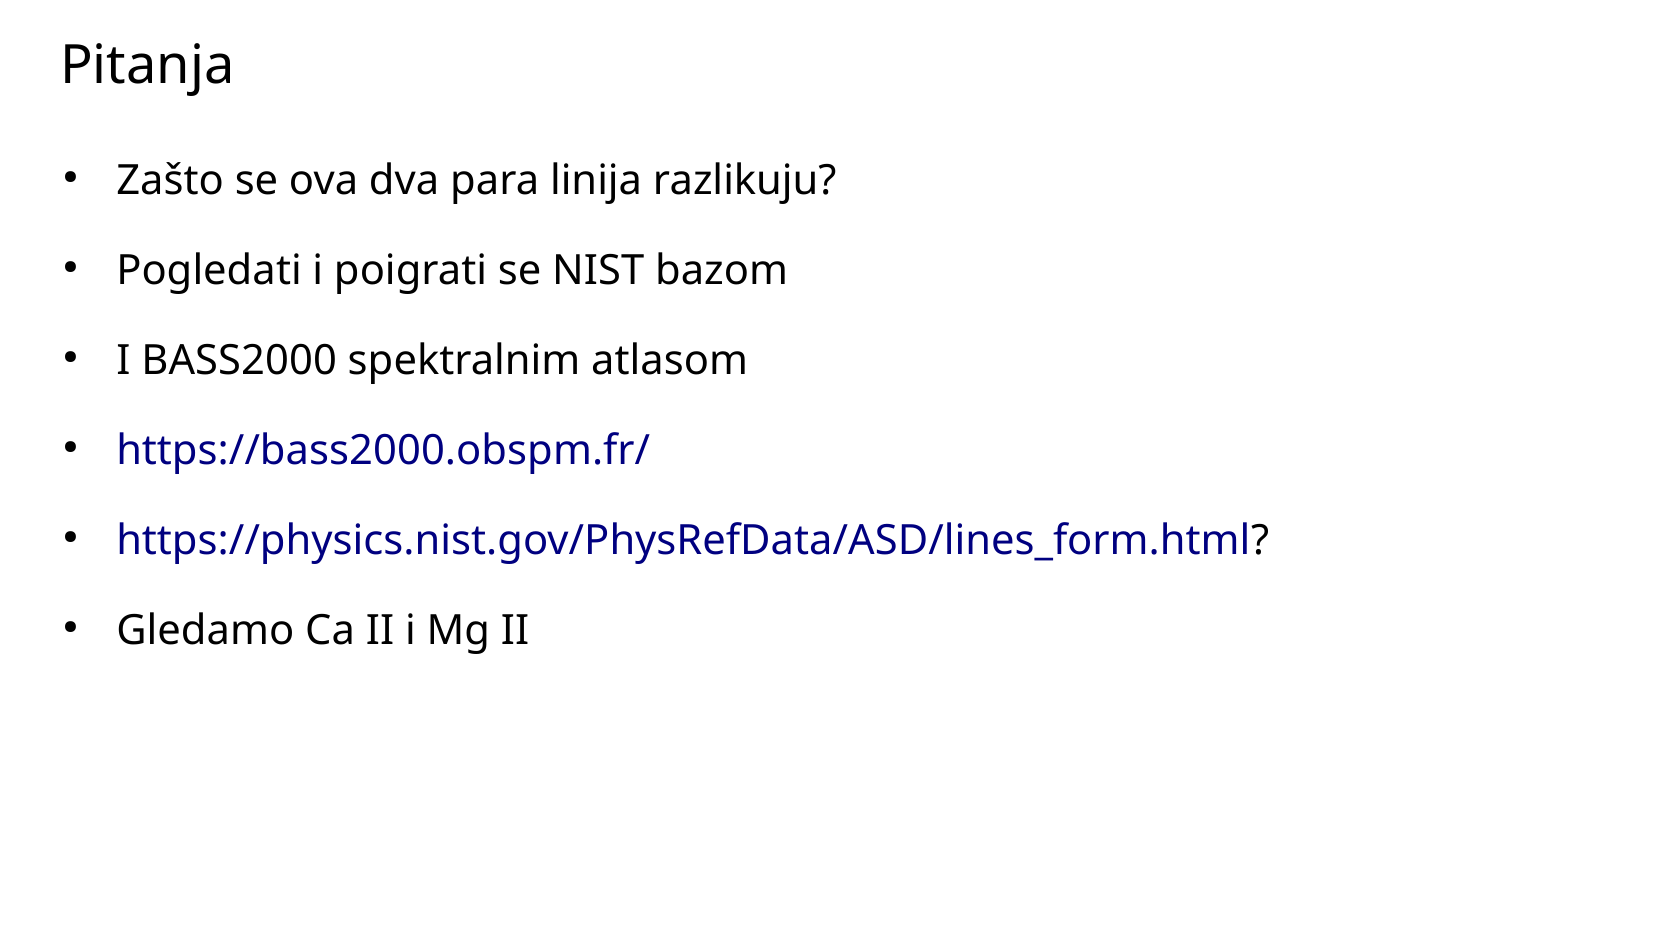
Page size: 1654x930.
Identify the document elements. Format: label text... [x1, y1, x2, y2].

list Zašto se ova dva para linija razlikuju? Pogledati i poigrati se NIST bazom I BASS2000 spektralnim atlasom https://bass2000.obspm.fr/ https://physics.nist.gov/PhysRefData/ASD/lines_form.html? Gledamo Ca II i Mg II [45, 149, 1635, 880]
title Pitanja [59, 13, 1648, 113]
